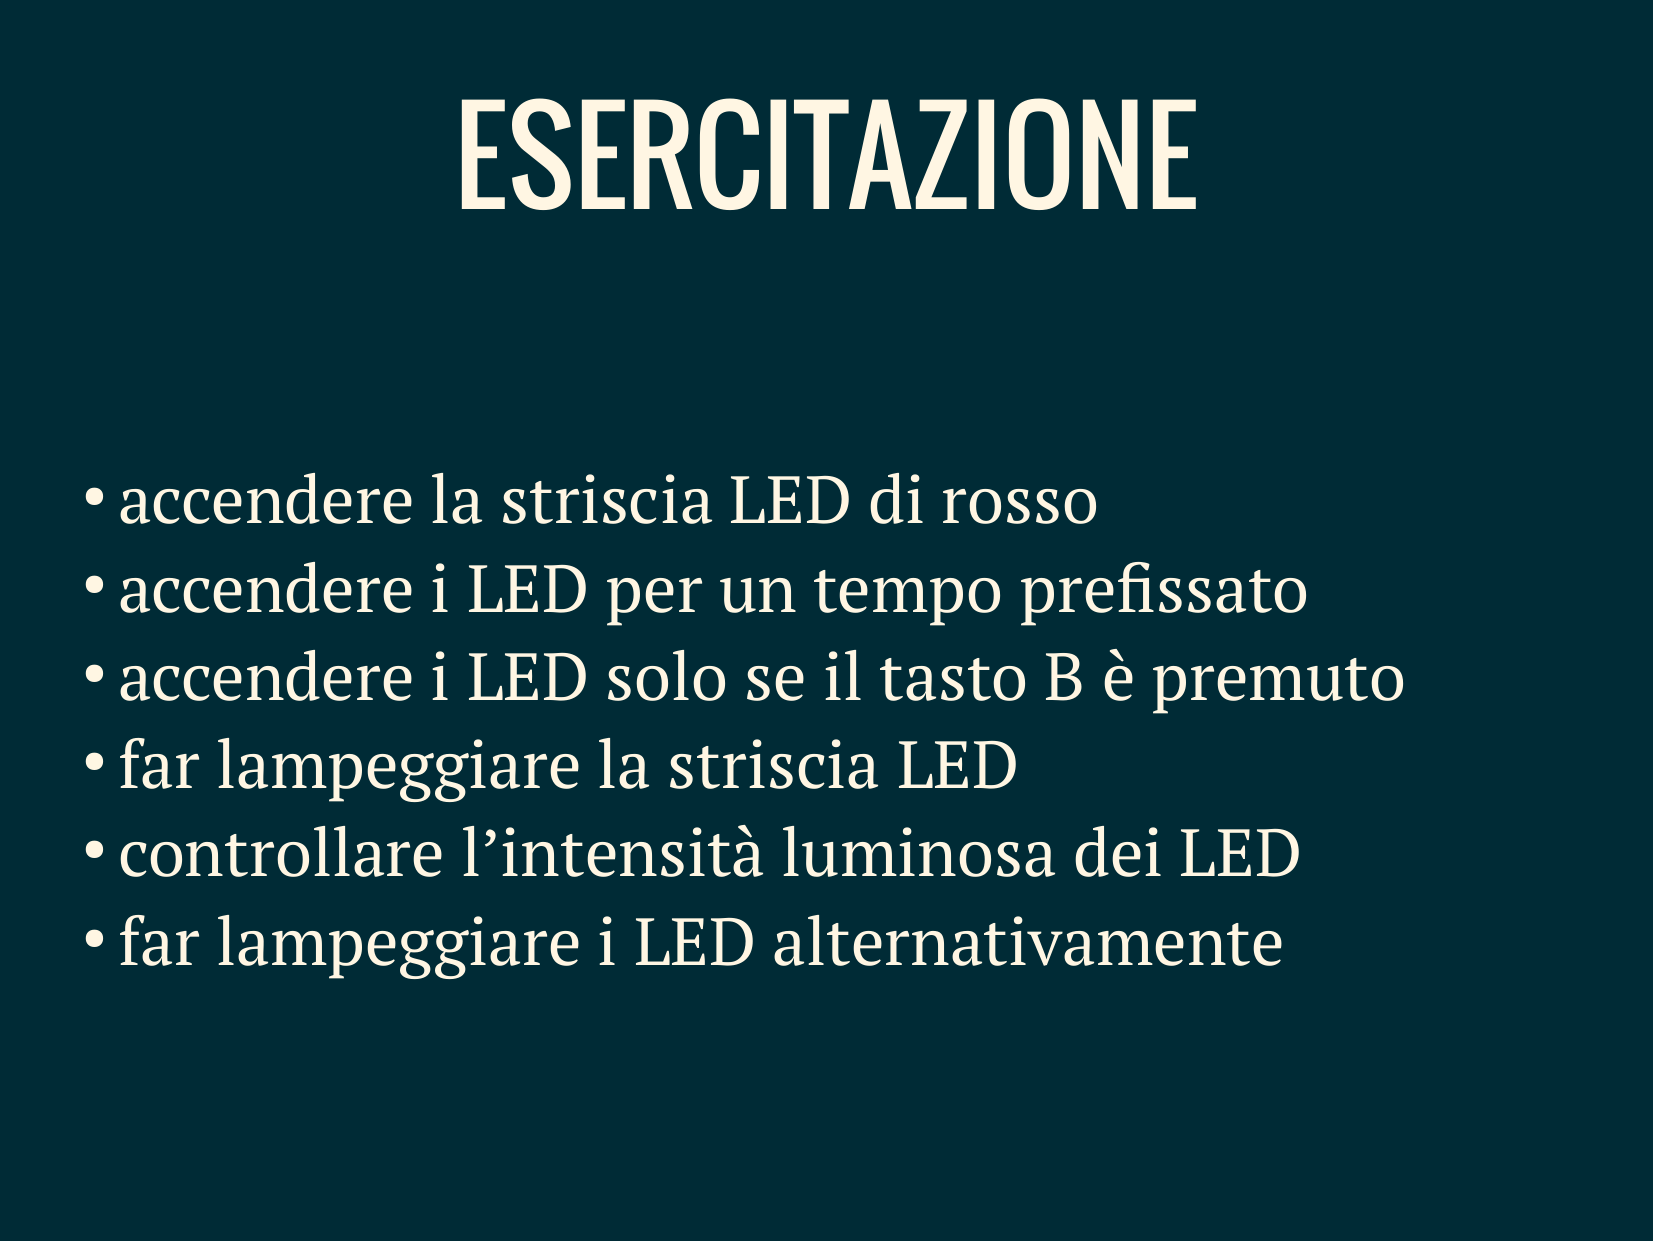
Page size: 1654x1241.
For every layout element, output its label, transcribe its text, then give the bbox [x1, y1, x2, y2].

text_box accendere la striscia LED di rosso accendere i LED per un tempo prefissato accendere i LED solo se il tasto B è premuto far lampeggiare la striscia LED controllare l’intensità luminosa dei LED far lampeggiare i LED alternativamente [82, 366, 1571, 1193]
title ESERCITAZIONE [82, 49, 1571, 257]
